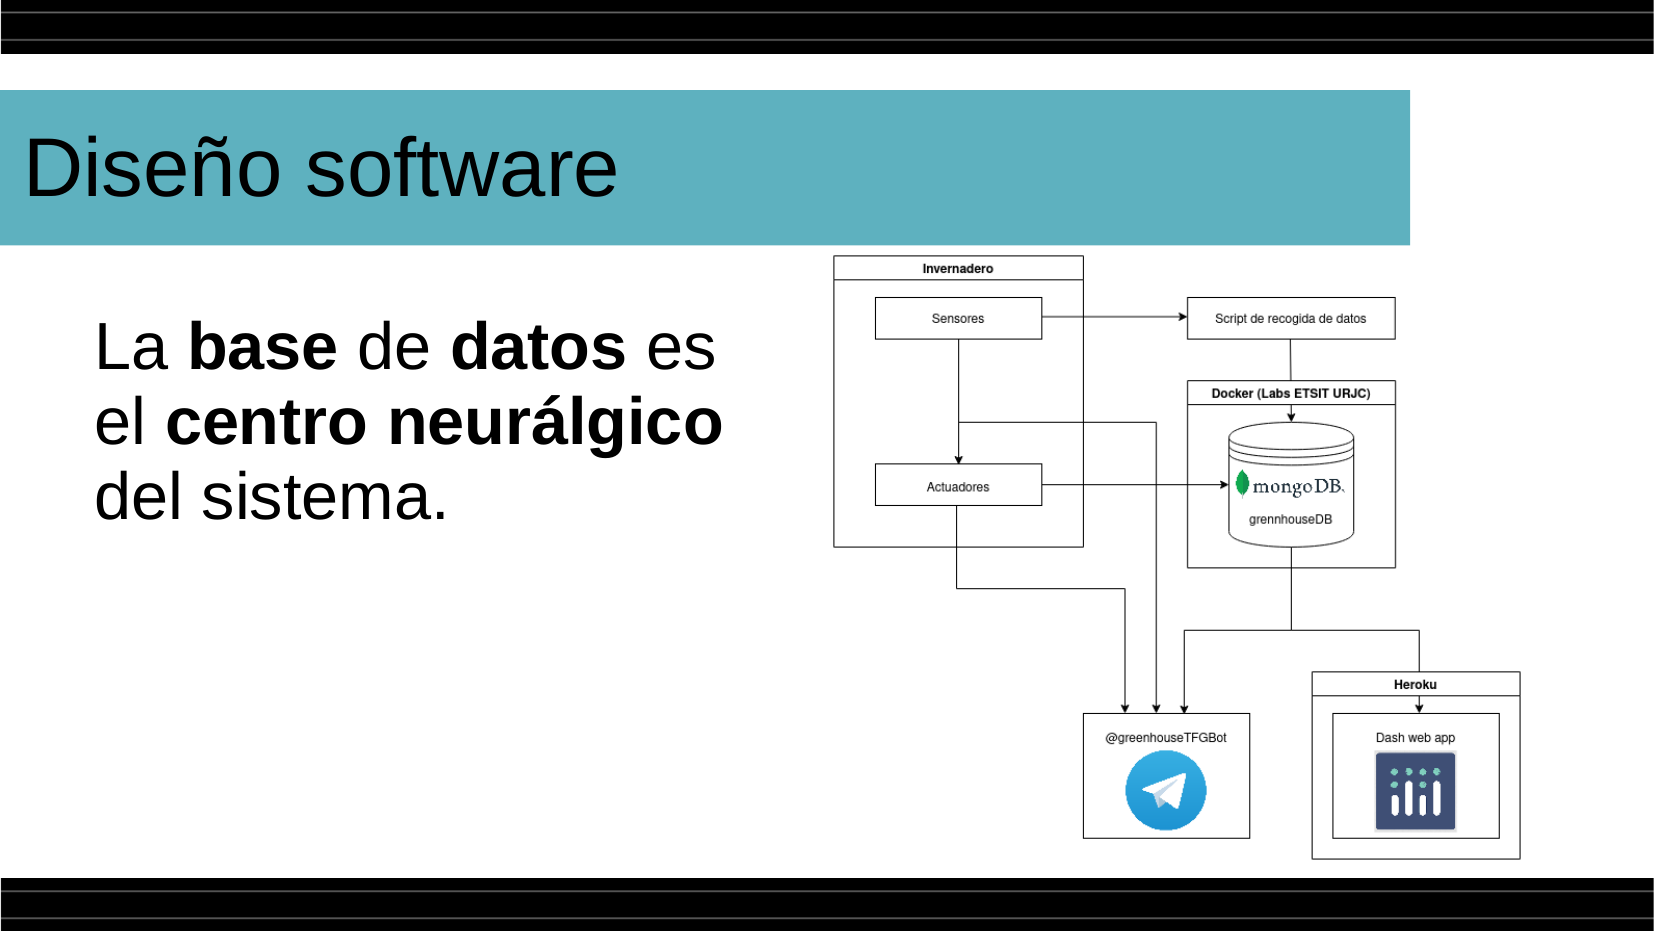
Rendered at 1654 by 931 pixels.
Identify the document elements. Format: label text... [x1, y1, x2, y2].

title Diseño software [0, 90, 1411, 246]
picture [0, 0, 1654, 54]
picture [0, 878, 1654, 931]
picture [823, 245, 1531, 870]
list La base de datos es el centro neurálgico del sistema. [23, 309, 751, 796]
